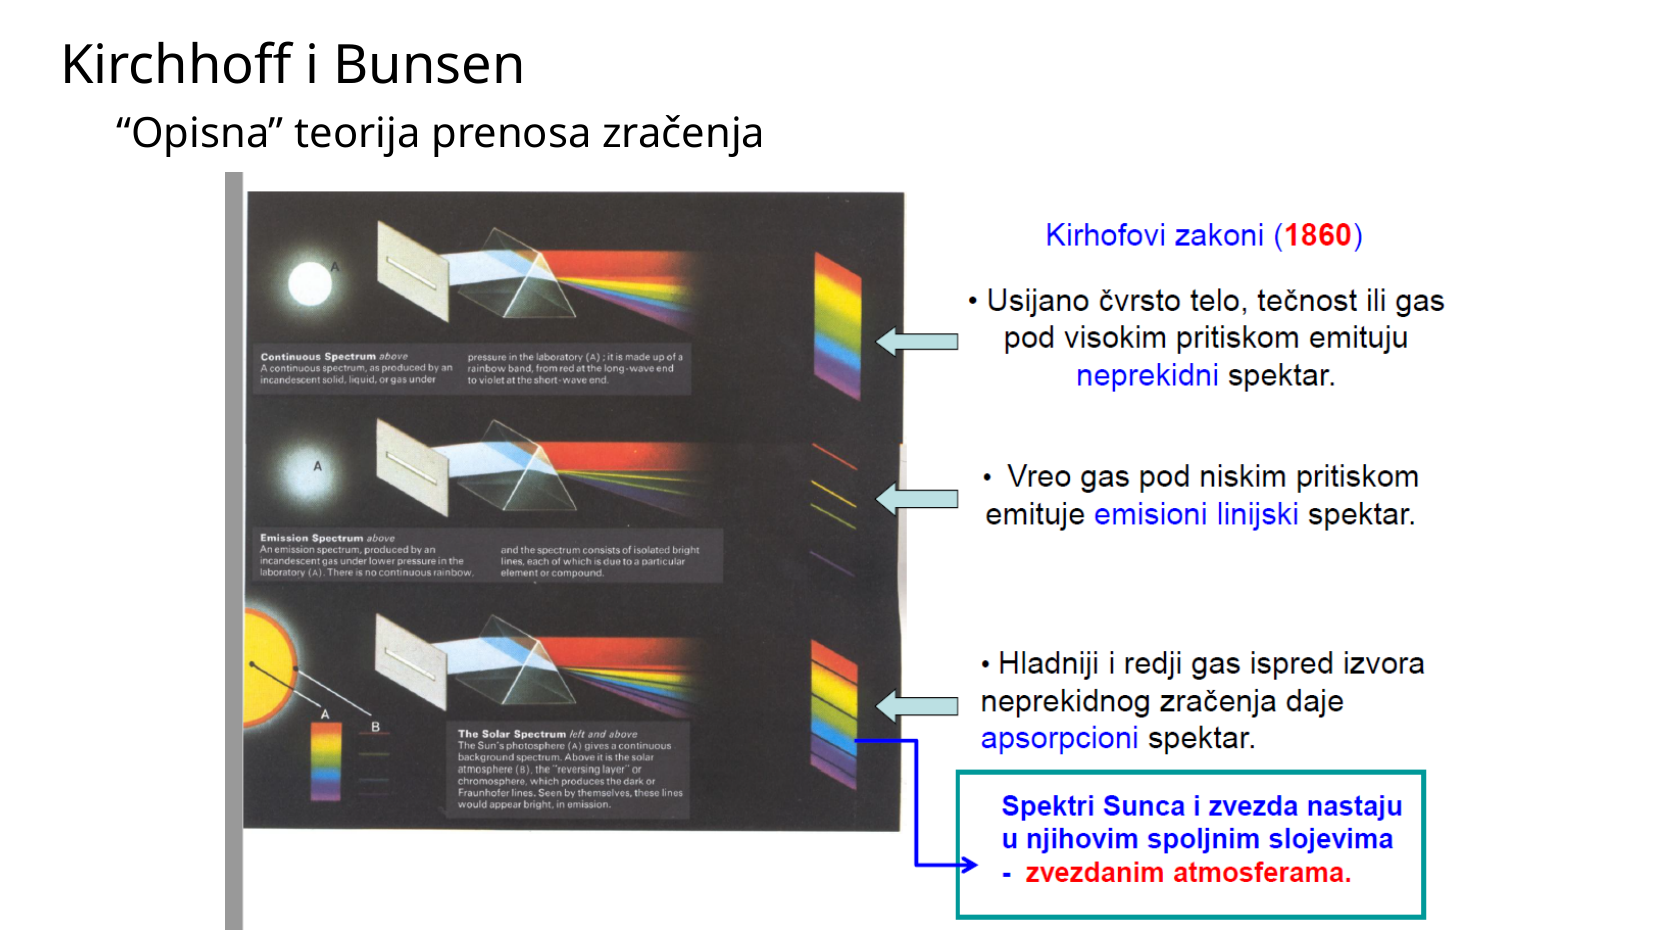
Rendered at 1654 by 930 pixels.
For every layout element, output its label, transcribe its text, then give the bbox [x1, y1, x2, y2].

title Kirchhoff i Bunsen [59, 13, 1648, 113]
list “Opisna” teorija prenosa zračenja [45, 102, 1635, 833]
picture [225, 172, 1463, 930]
